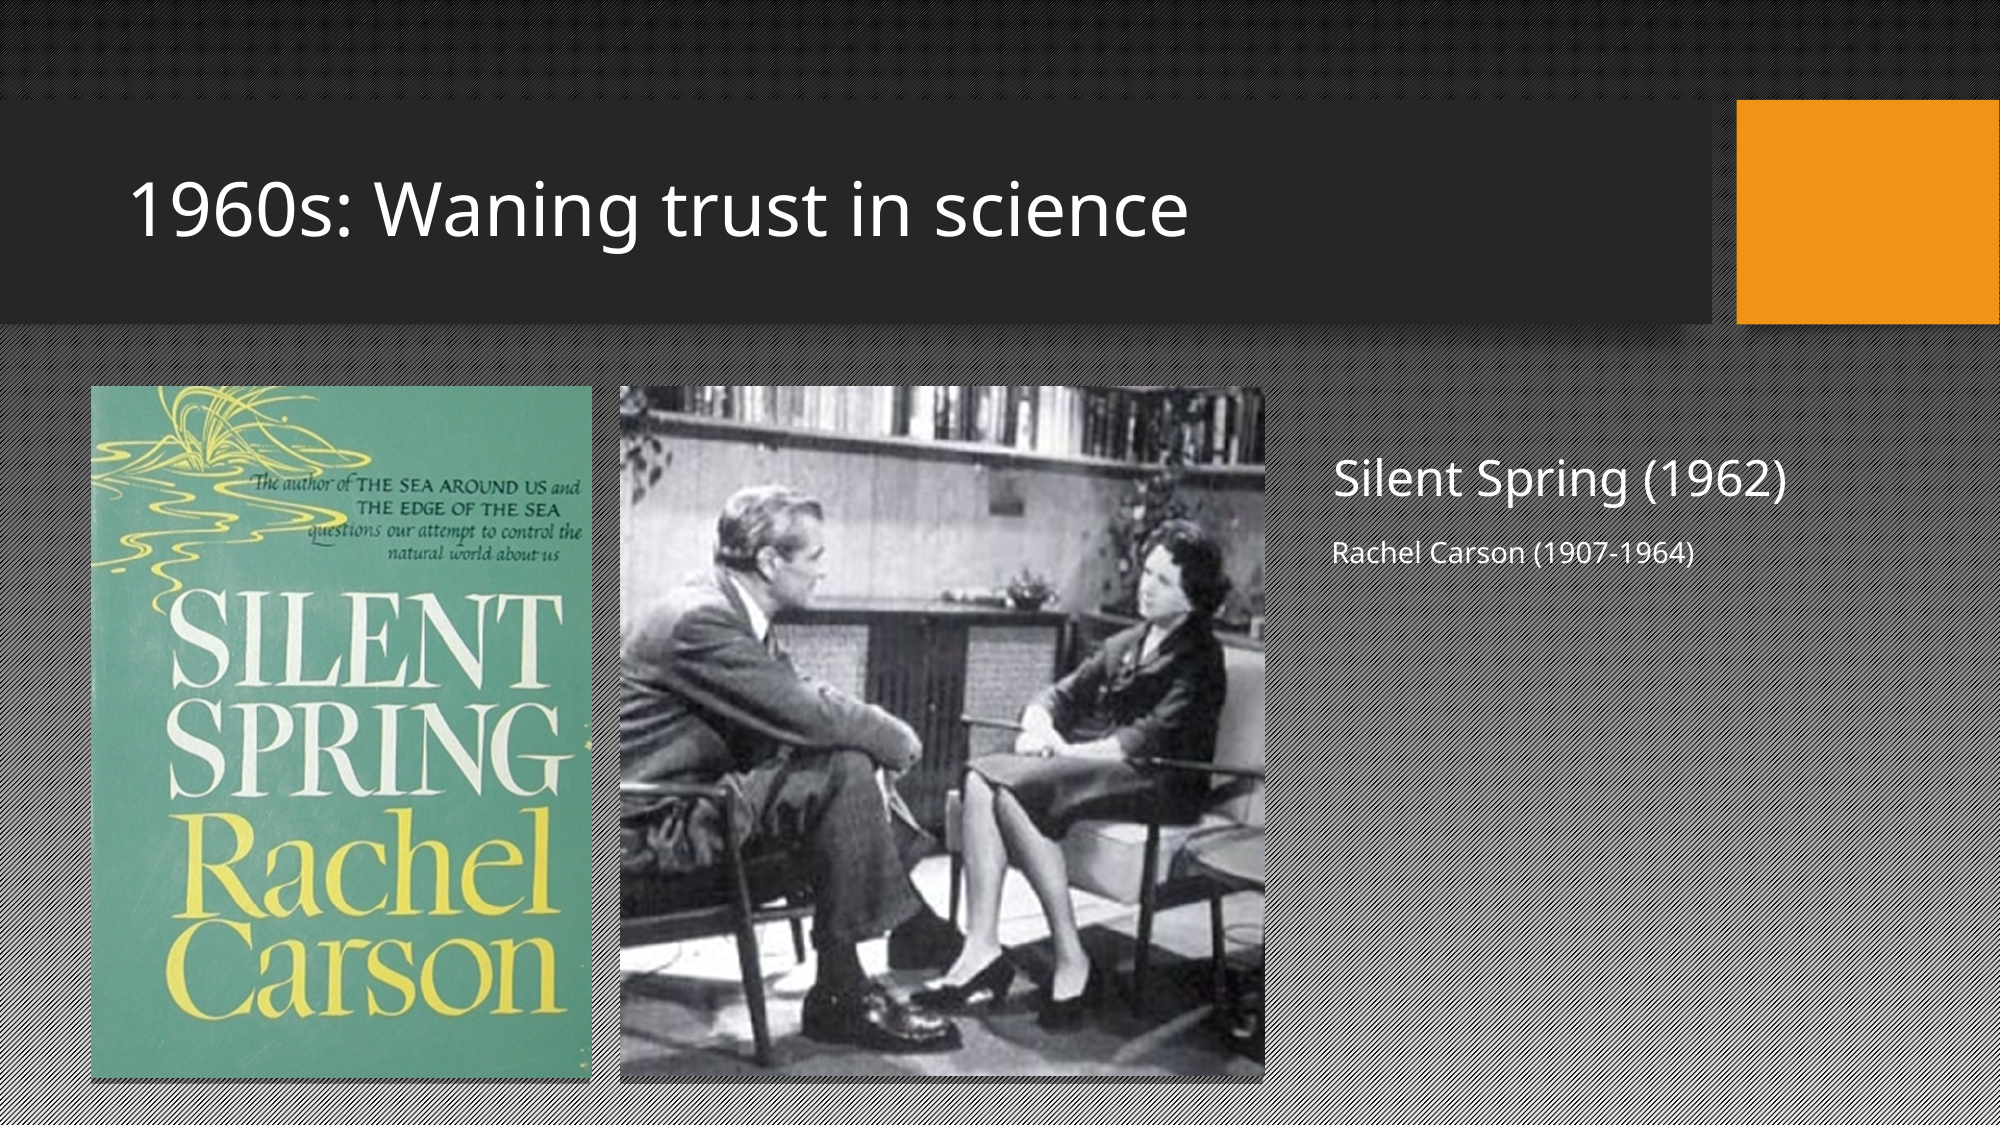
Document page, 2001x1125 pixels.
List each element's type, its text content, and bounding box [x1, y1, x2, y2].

picture [0, 0, 2000, 1125]
list Rachel Carson (1907-1964) [1316, 526, 1820, 701]
title 1960s: Waning trust in science [111, 123, 1689, 301]
list Silent Spring (1962) [1318, 419, 1821, 514]
